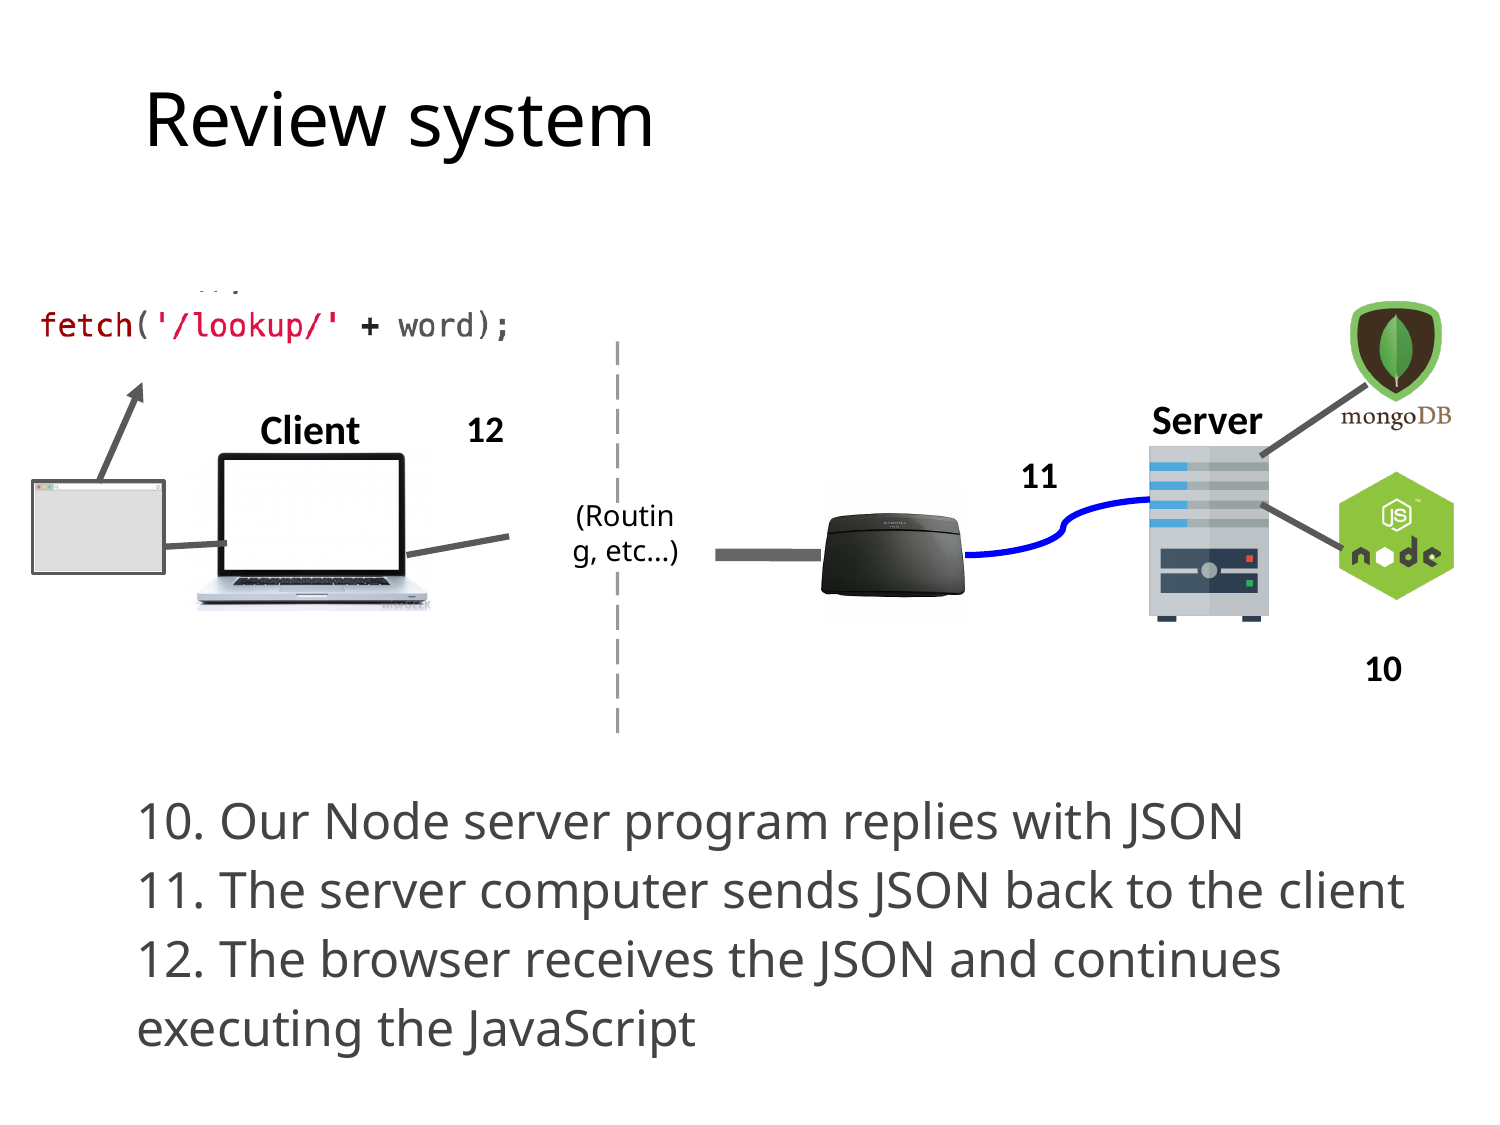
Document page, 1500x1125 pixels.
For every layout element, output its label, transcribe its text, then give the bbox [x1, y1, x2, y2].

text_box 10 [1330, 616, 1437, 717]
text_box 12 [432, 377, 539, 478]
picture [34, 291, 526, 348]
text_box Client [188, 371, 434, 484]
list 10. Our Node server program replies with JSON 11. The server computer sends JSON back to the client 12. The browser receives the JSON and continues executing the JavaScript [121, 765, 1442, 1067]
text_box (Routing, etc…) [509, 456, 727, 618]
picture [821, 483, 965, 627]
text_box 11 [986, 423, 1093, 525]
title Review system [128, 56, 1372, 183]
picture [1324, 282, 1468, 450]
text_box Server [1085, 361, 1331, 475]
picture [1114, 475, 1302, 630]
picture [187, 449, 433, 611]
picture [34, 482, 163, 572]
picture [1330, 470, 1462, 602]
